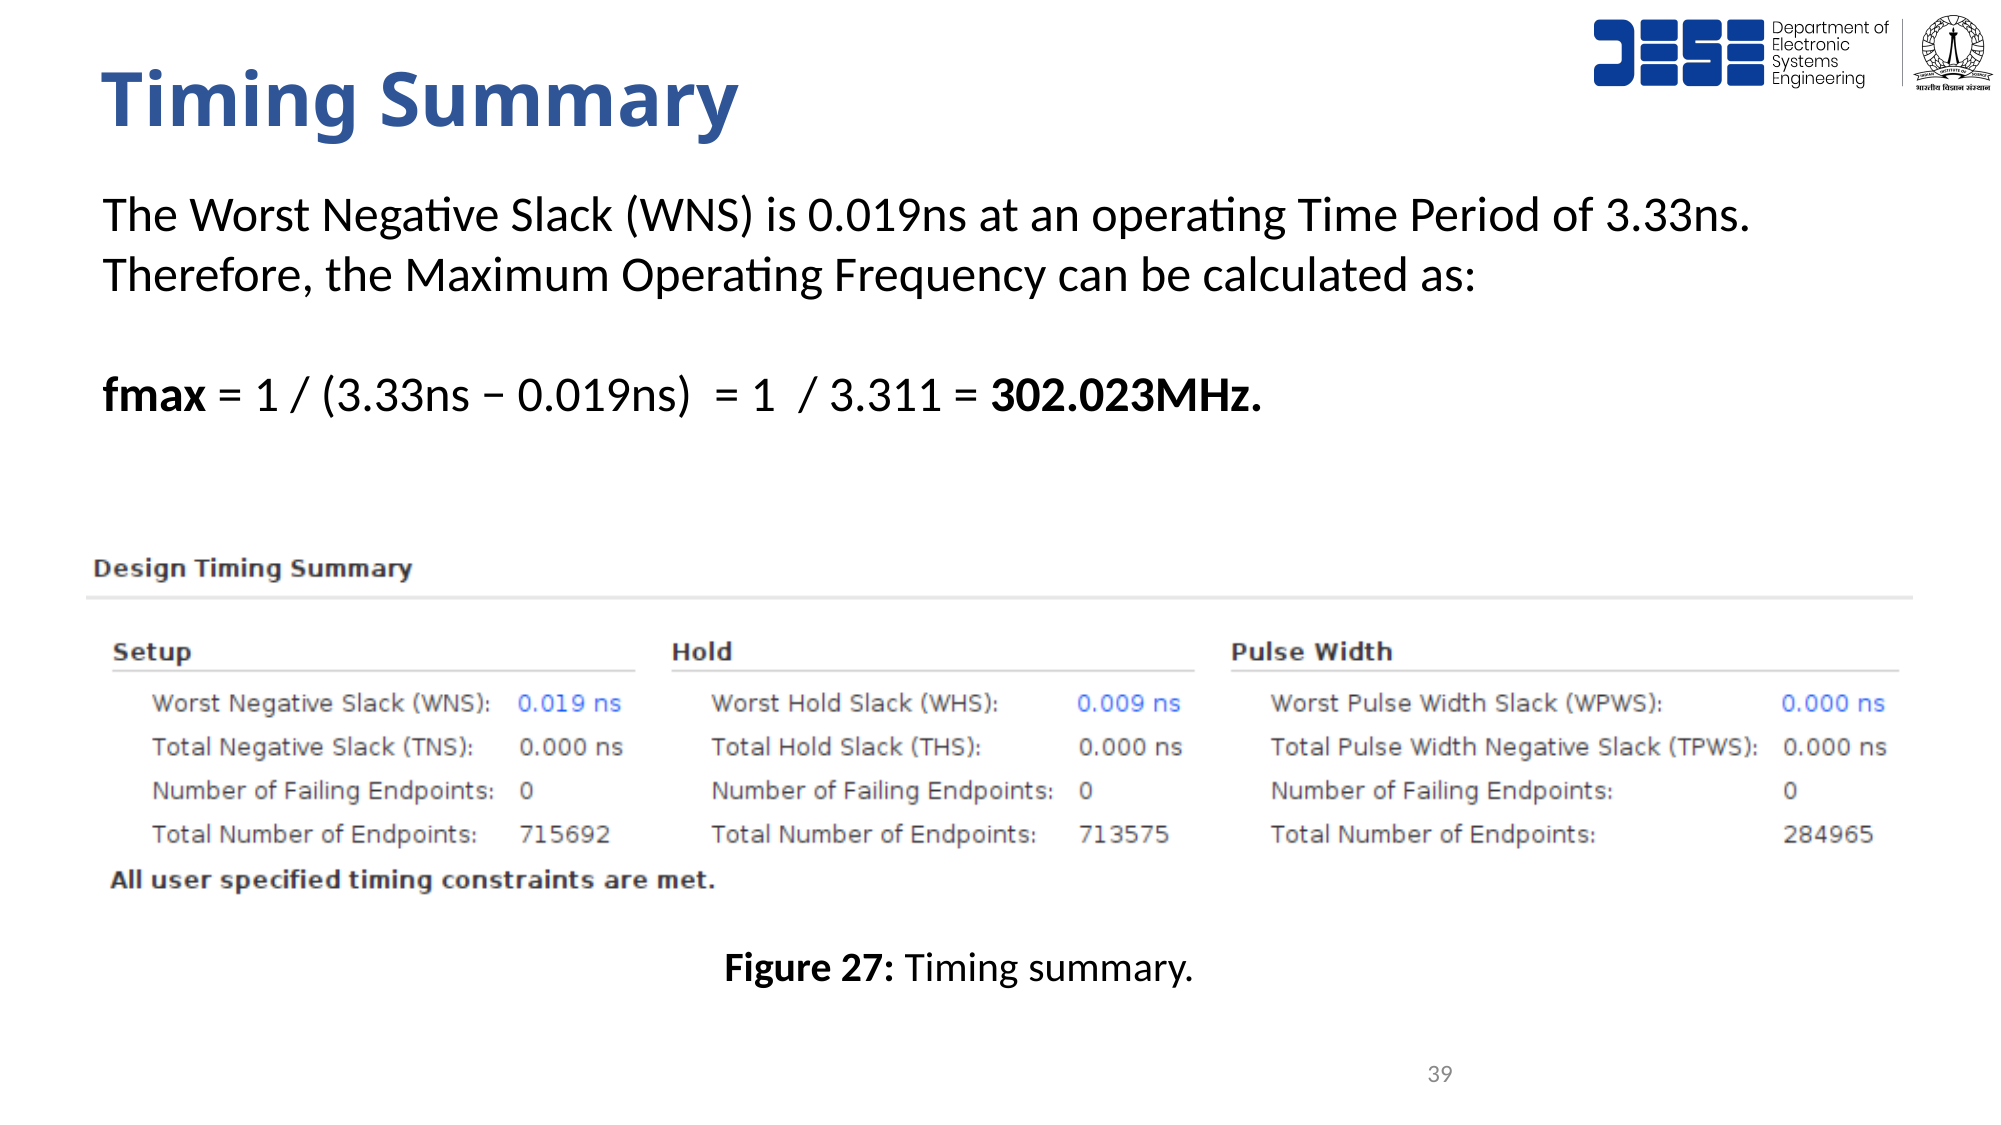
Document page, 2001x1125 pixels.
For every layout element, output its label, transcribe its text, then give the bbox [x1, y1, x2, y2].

title Timing Summary [85, 30, 1811, 174]
text_box Figure 27: Timing summary. [709, 932, 1260, 998]
text_box [1412, 1042, 1863, 1103]
picture [86, 543, 1913, 904]
text_box The Worst Negative Slack (WNS) is 0.019ns at an operating Time Period of 3.33ns. Therefore, the Maximum Operating Frequency can be calculated as: fmax = 1 / (3.33ns − 0.019ns) = 1 / 3.311 = 302.023MHz. [87, 173, 1914, 432]
